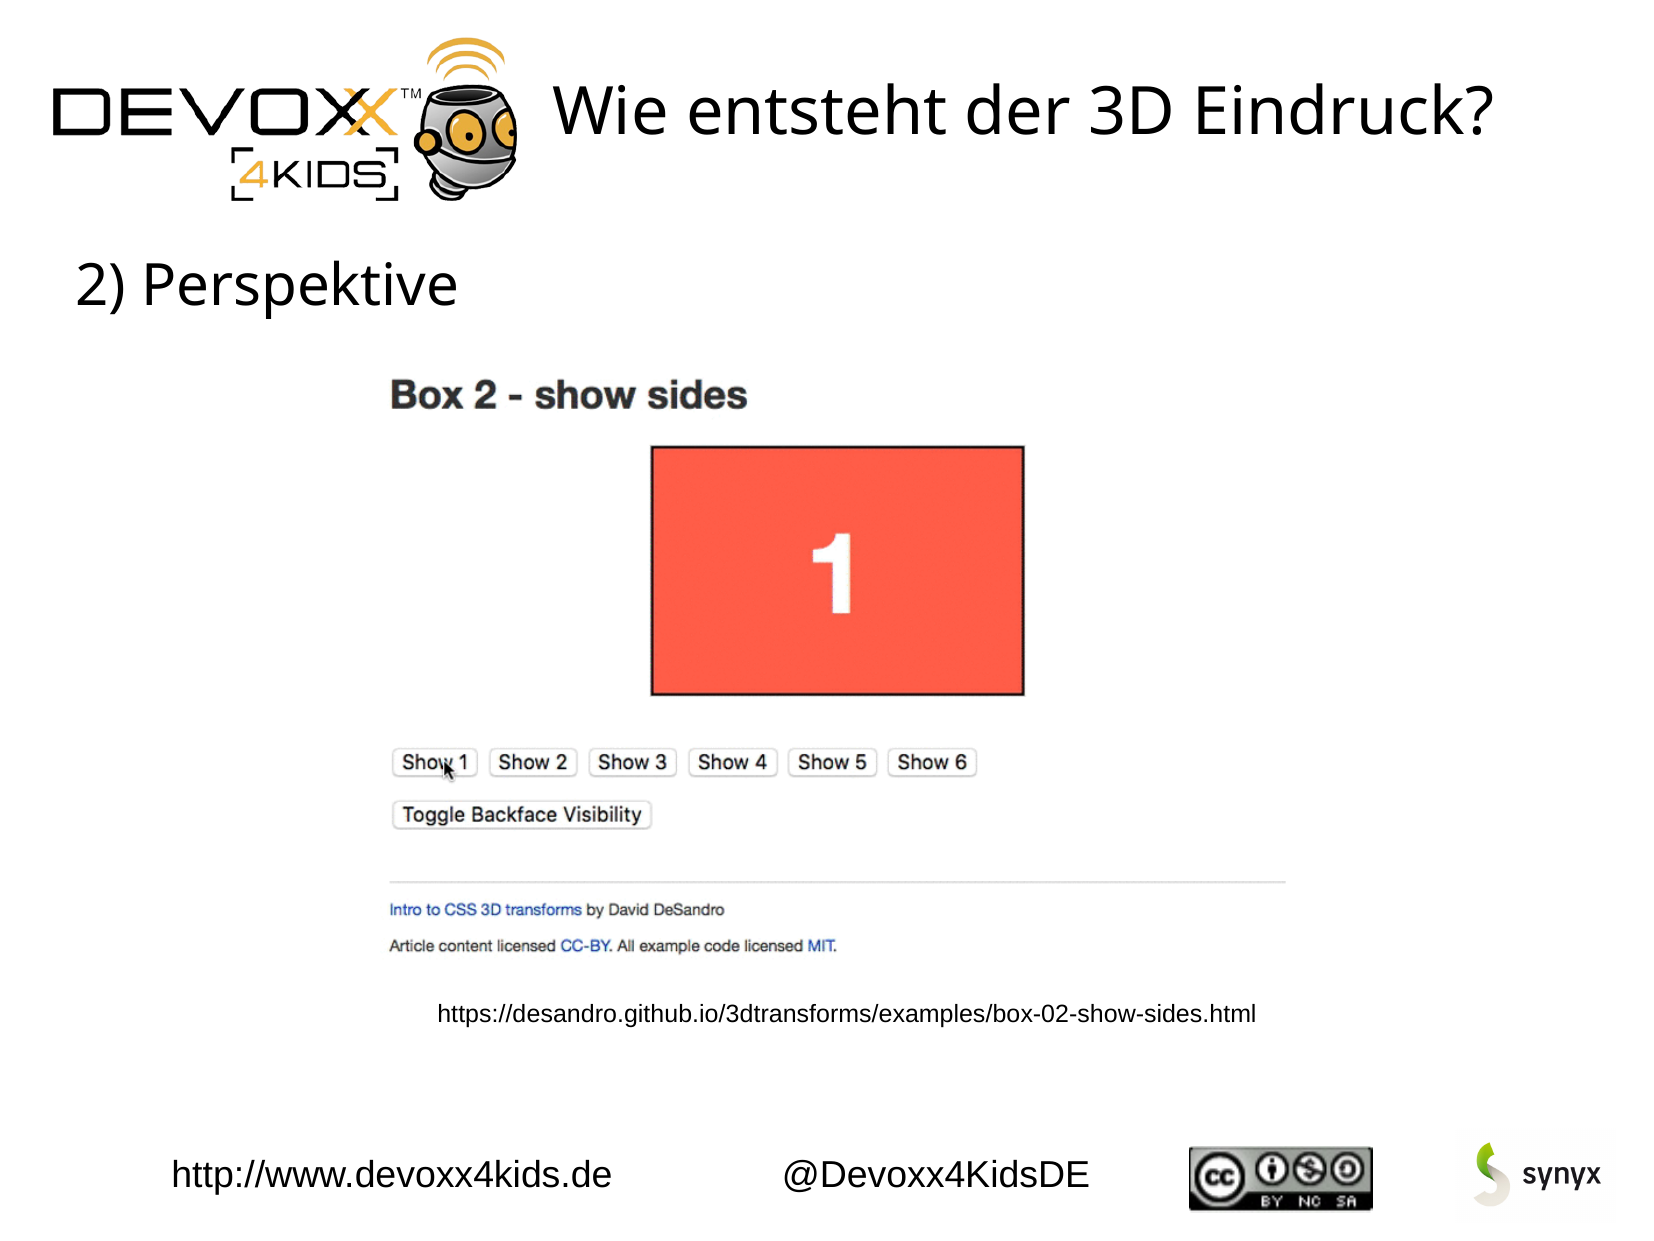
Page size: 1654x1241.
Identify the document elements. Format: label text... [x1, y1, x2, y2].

picture [1455, 1128, 1616, 1223]
picture [53, 37, 517, 201]
text_box 2) Perspektive [75, 239, 807, 618]
text_box https://desandro.github.io/3dtransforms/examples/box-02-show-sides.html [422, 992, 1286, 1049]
title Wie entsteht der 3D Eindruck? [537, 60, 1595, 302]
picture [1189, 1146, 1373, 1213]
picture [371, 360, 1302, 964]
